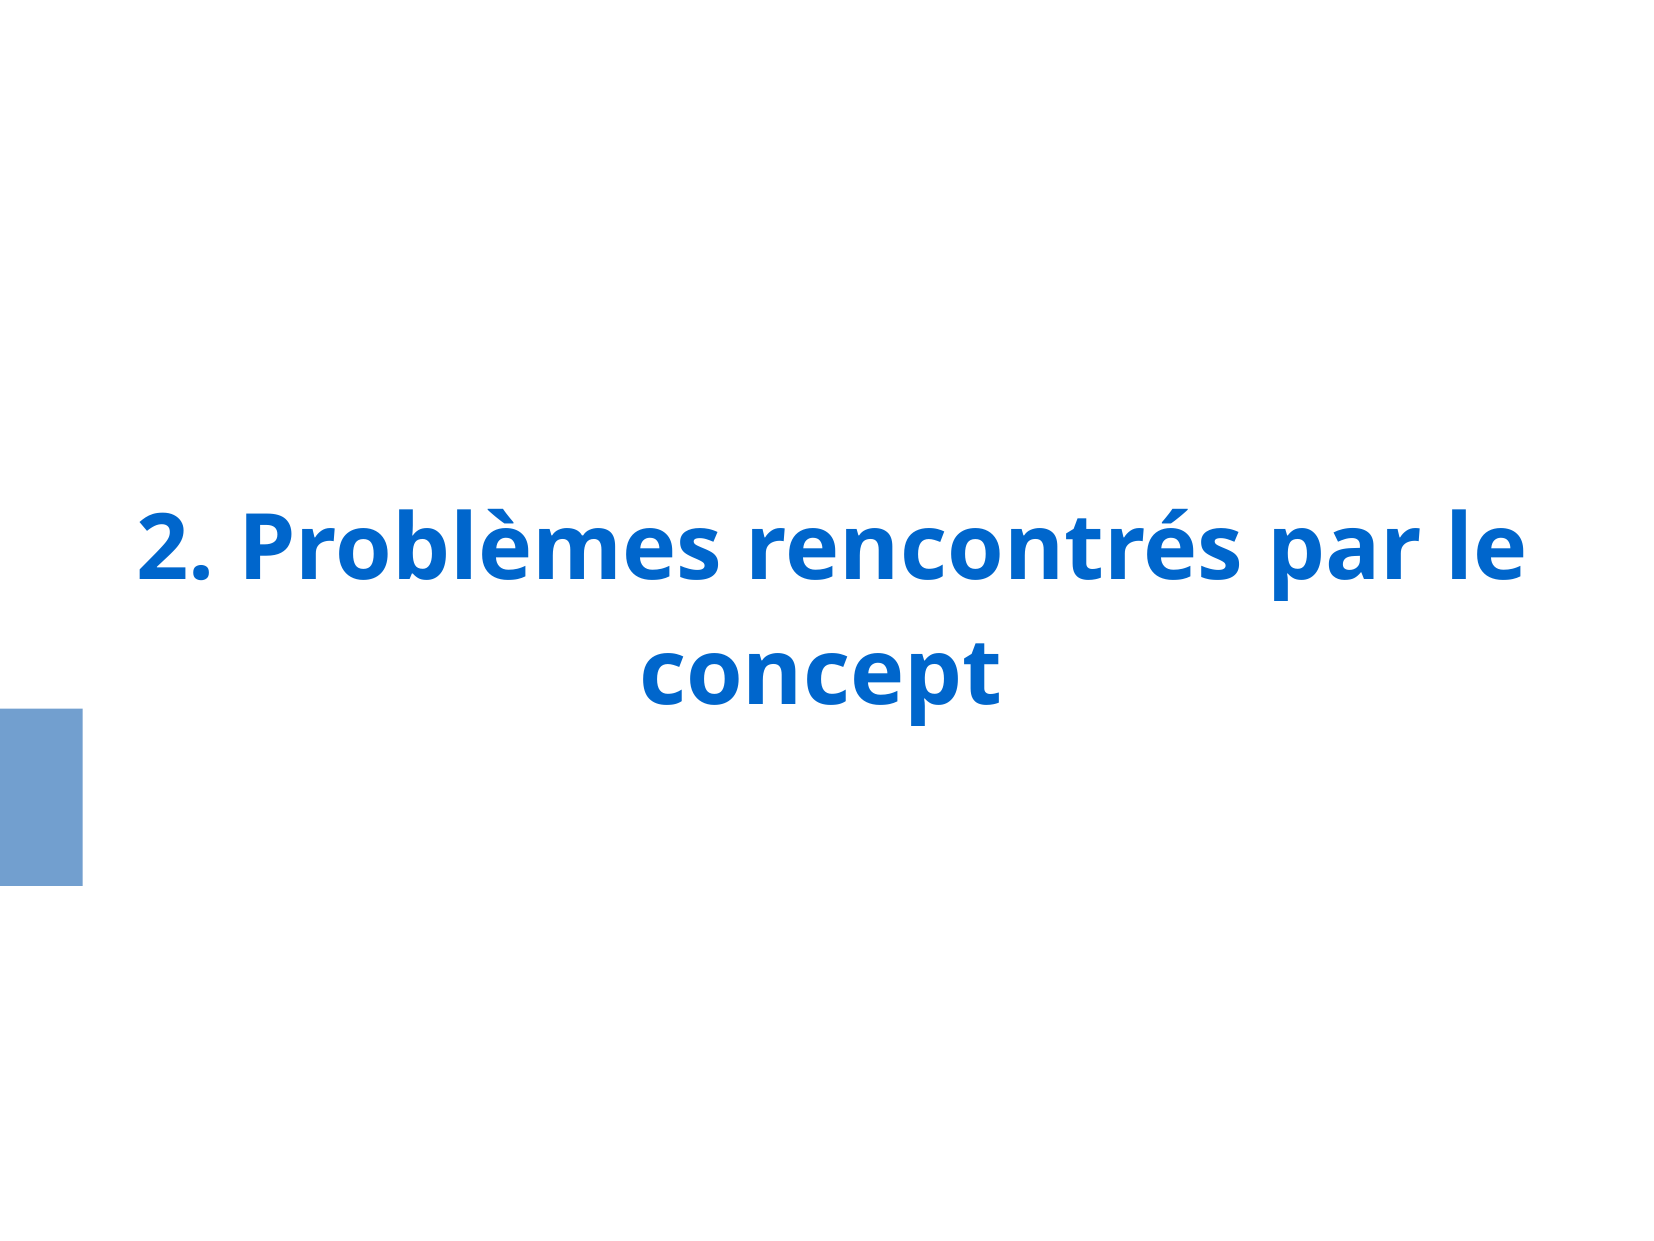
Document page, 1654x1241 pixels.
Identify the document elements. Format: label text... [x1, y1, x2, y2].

subtitle 2. Problèmes rencontrés par le concept [129, 59, 1536, 1155]
